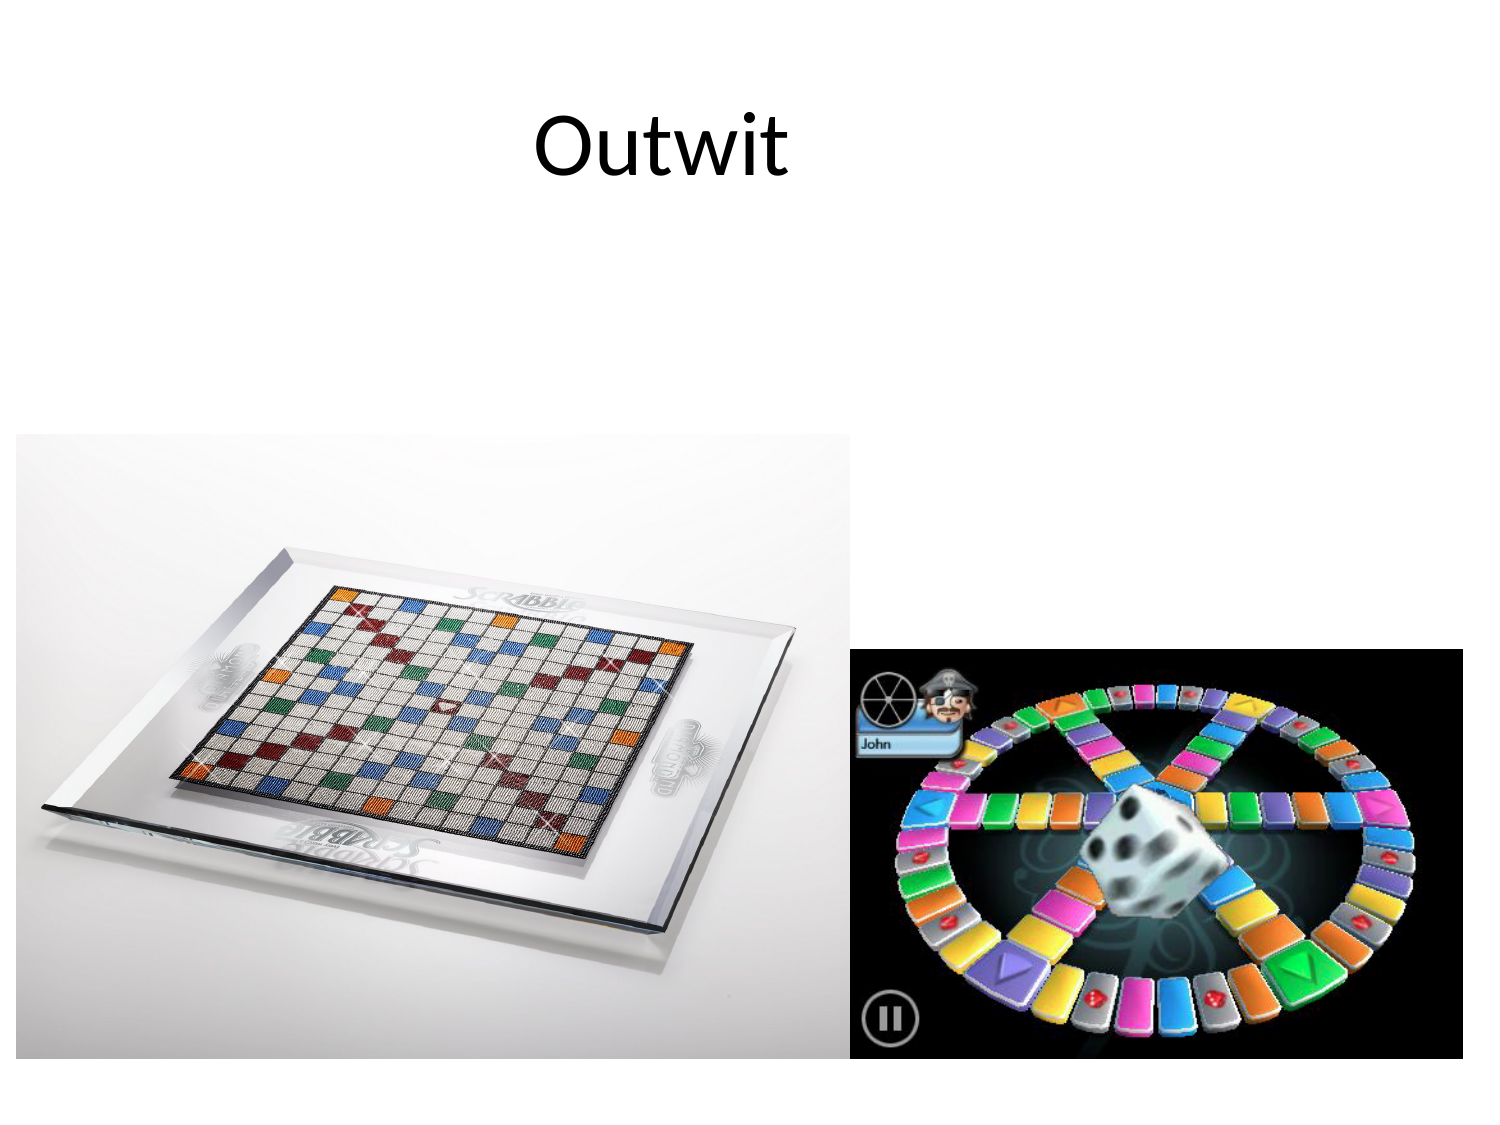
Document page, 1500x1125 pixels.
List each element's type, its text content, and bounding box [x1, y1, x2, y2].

title Outwit [0, 45, 1338, 233]
picture [16, 434, 1463, 1059]
